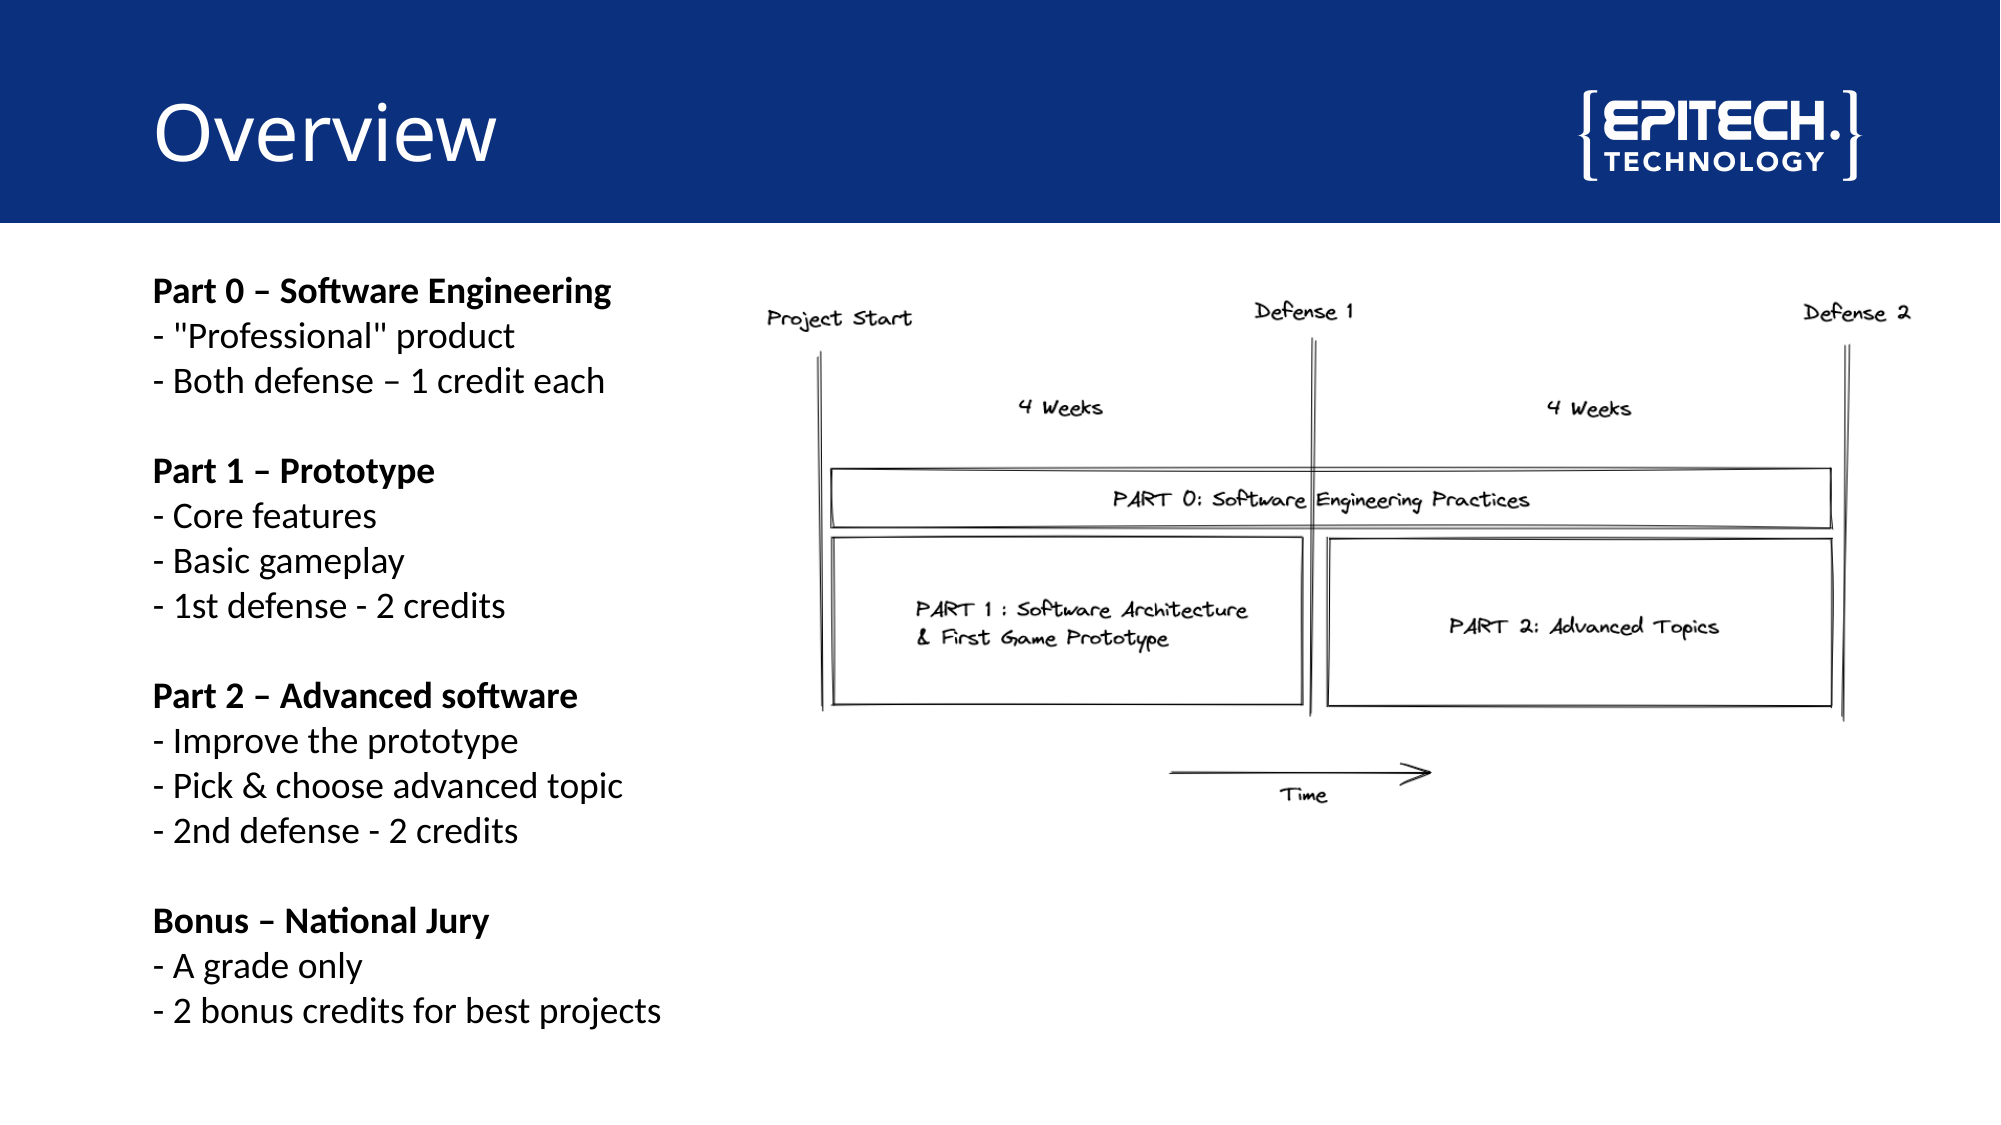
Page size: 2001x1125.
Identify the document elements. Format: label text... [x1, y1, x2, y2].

picture [757, 288, 1923, 819]
title Overview [137, 59, 1863, 212]
text_box Part 0 – Software Engineering - "Professional" product - Both defense – 1 credit each Part 1 – Prototype - Core features - Basic gameplay - 1st defense - 2 credits Part 2 – Advanced software - Improve the prototype - Pick & choose advanced topic - 2nd defense - 2 credits Bonus – National Jury - A grade only - 2 bonus credits for best projects [137, 258, 771, 1047]
